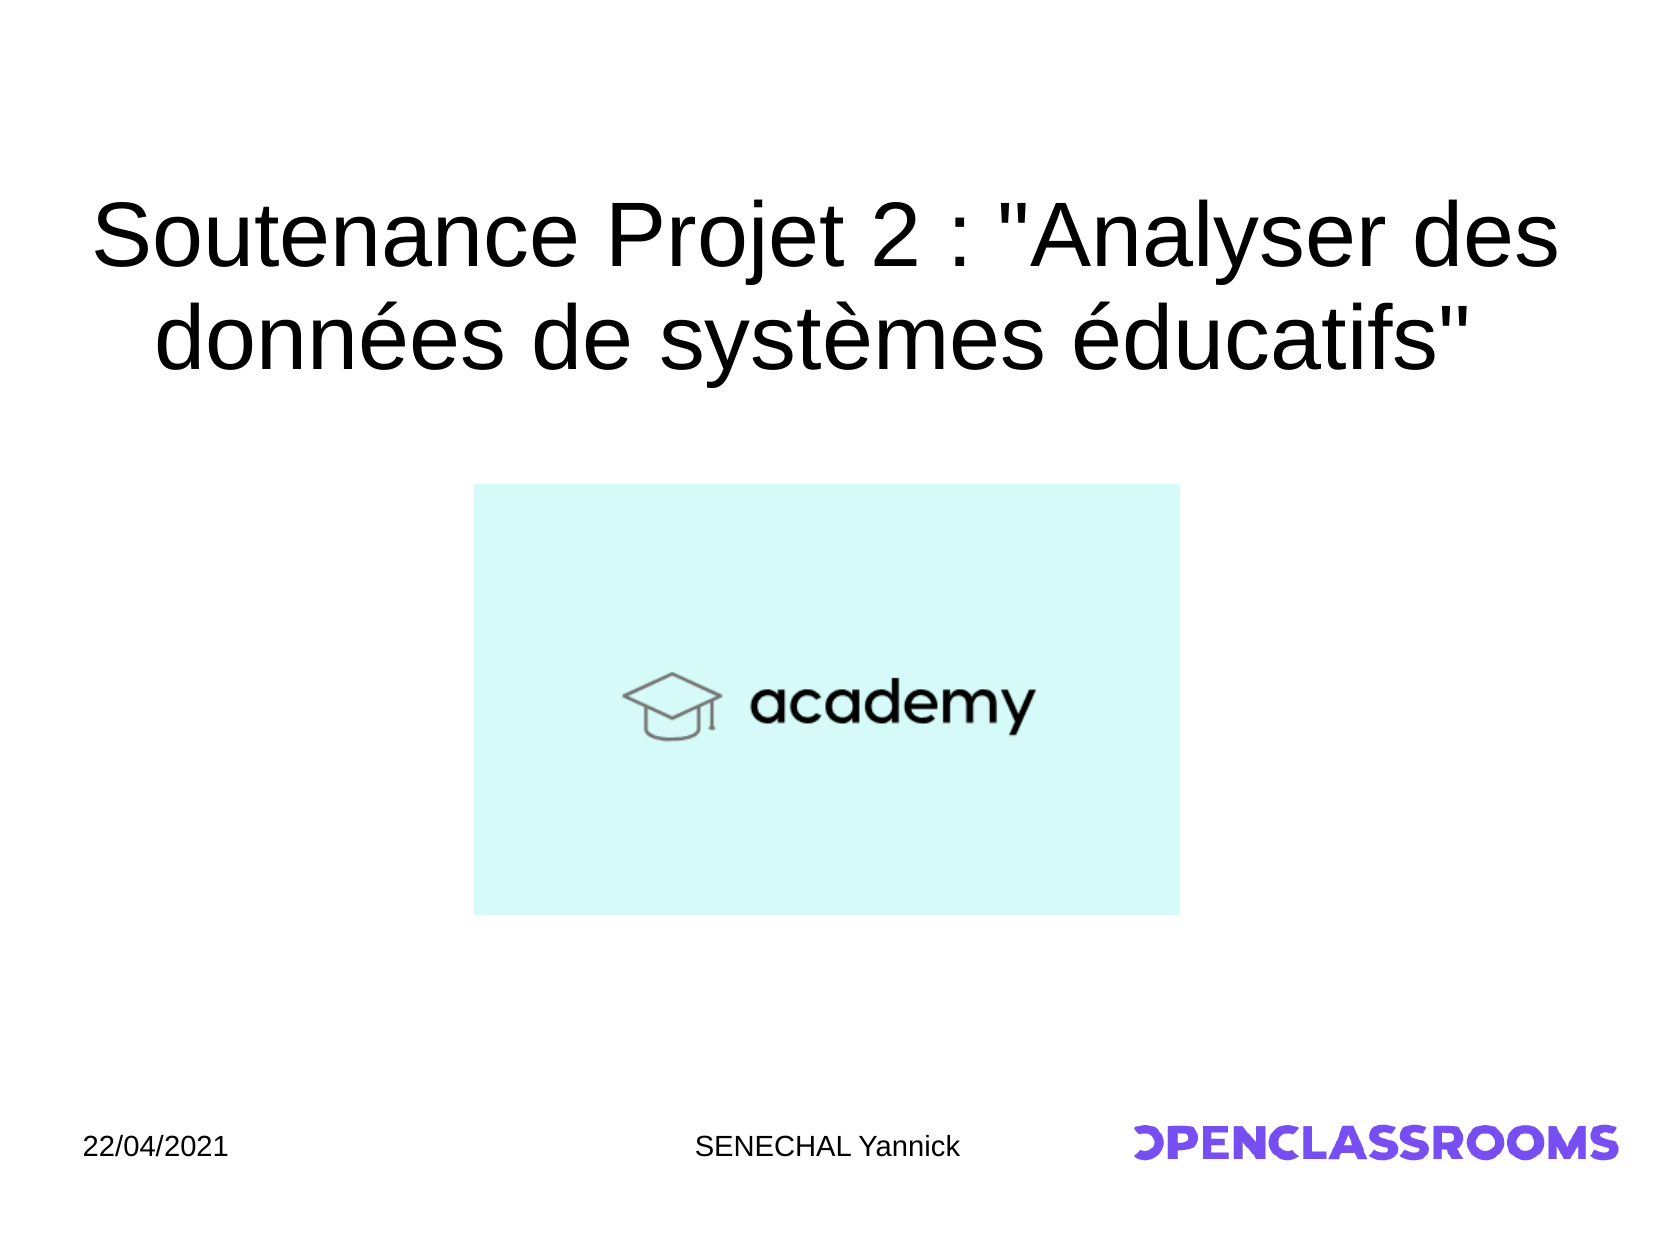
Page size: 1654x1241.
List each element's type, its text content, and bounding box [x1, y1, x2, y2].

title Soutenance Projet 2 : "Analyser des données de systèmes éducatifs" [82, 182, 1571, 390]
picture [474, 484, 1180, 915]
picture [1110, 1076, 1653, 1205]
